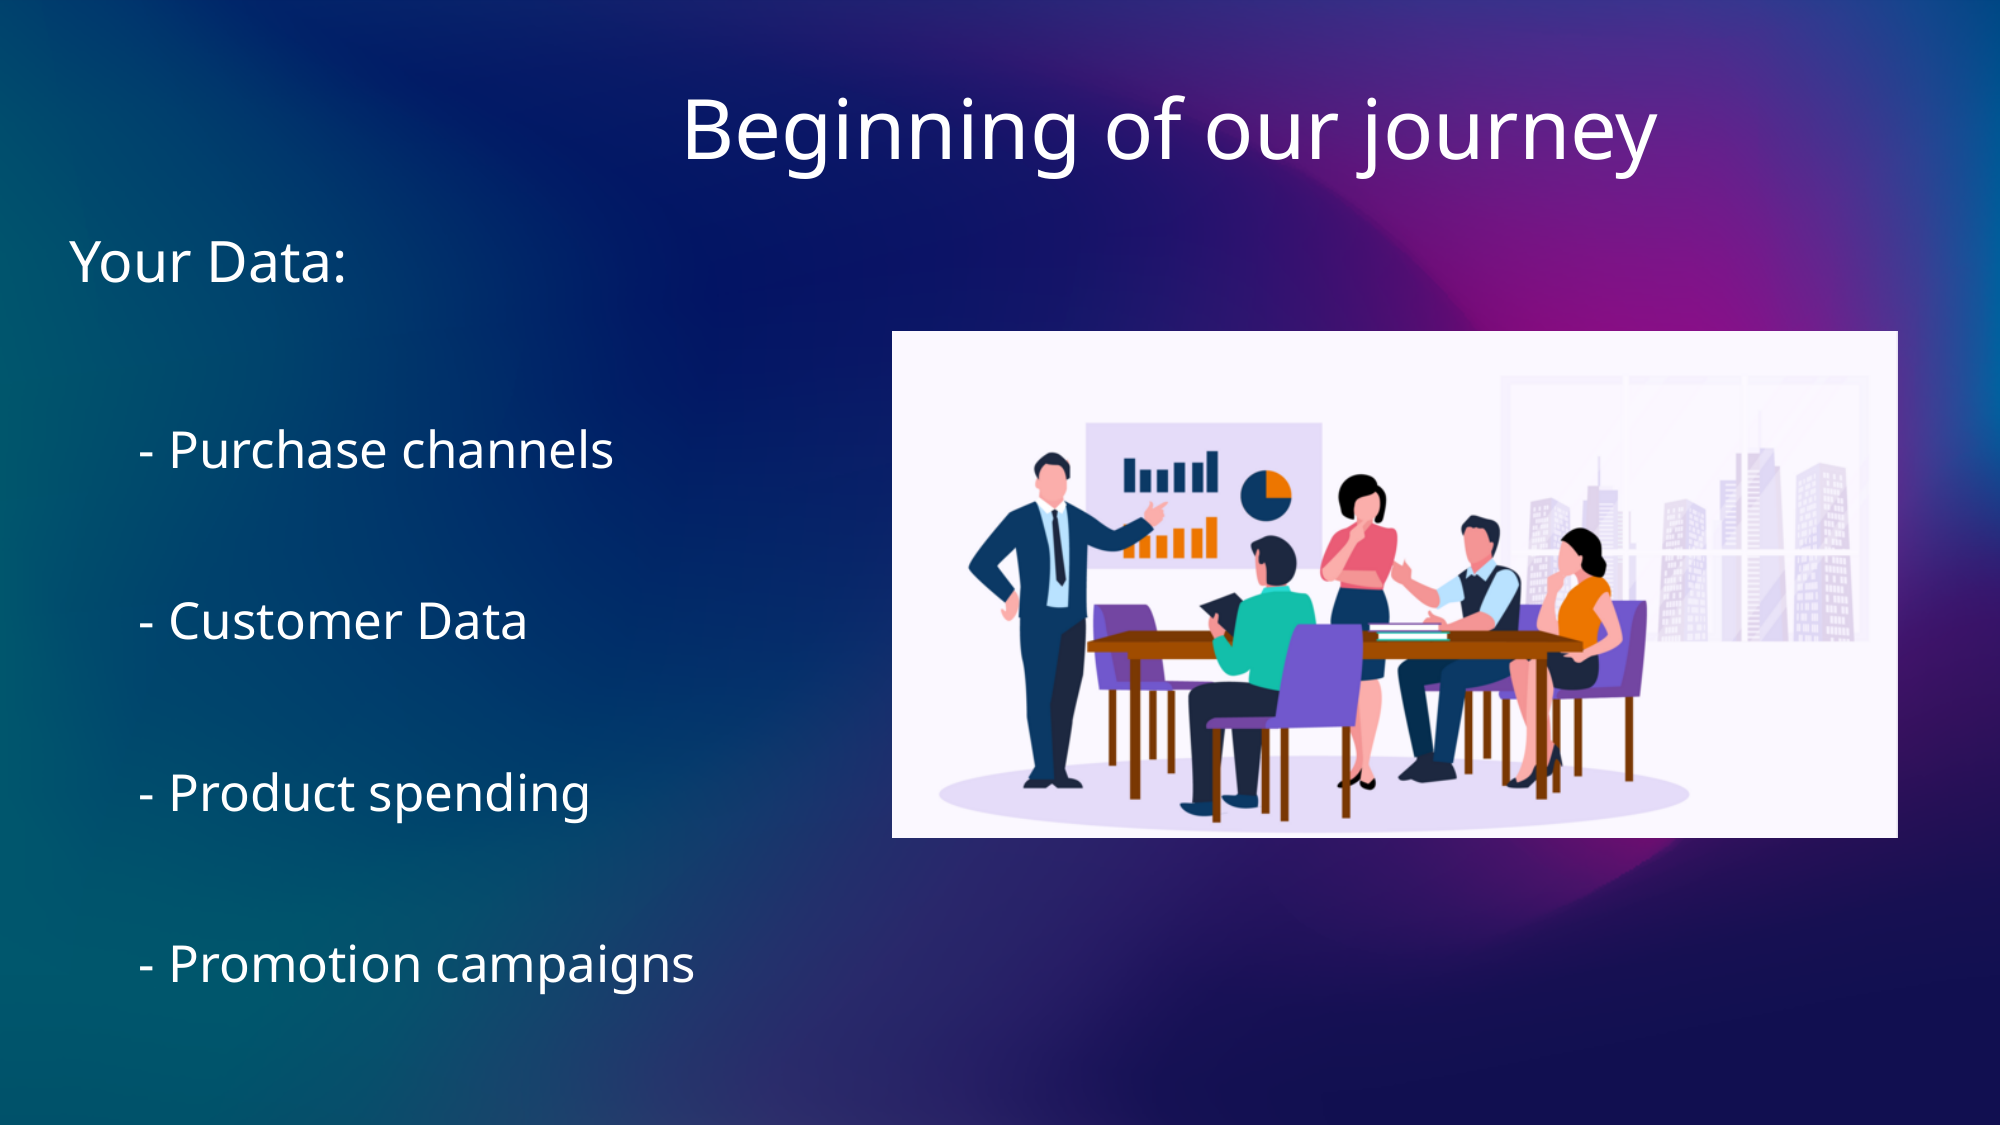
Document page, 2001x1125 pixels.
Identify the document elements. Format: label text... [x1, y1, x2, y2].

picture [361, 225, 2000, 1125]
picture [0, 0, 2000, 119]
title Beginning of our journey [680, 30, 2000, 225]
list Your Data: - Purchase channels - Customer Data - Product spending - Promotion campaigns [0, 119, 1120, 1003]
